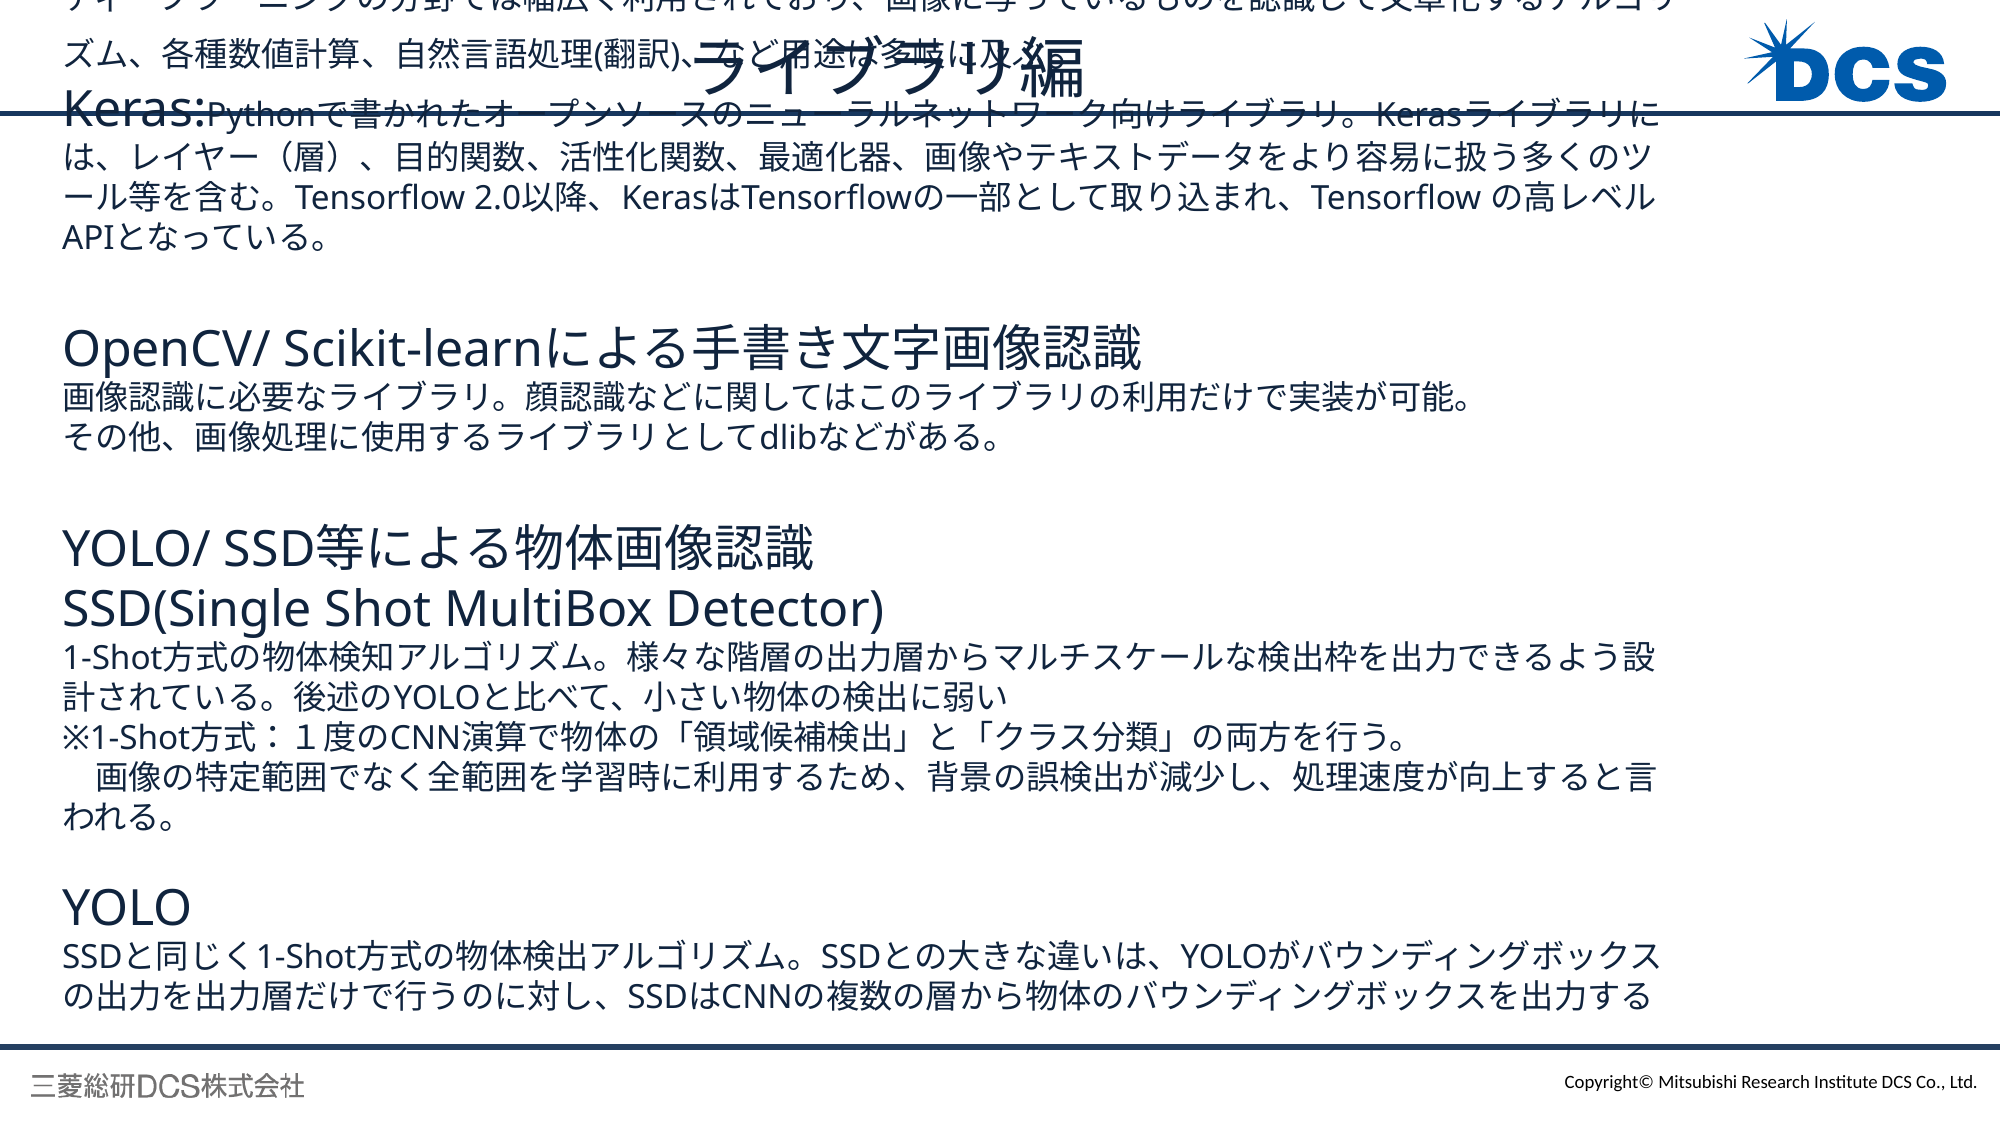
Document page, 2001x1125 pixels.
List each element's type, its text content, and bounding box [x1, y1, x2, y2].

title ライブラリ編 [1701, 14, 1713, 119]
title scikit-learnによる分類・回帰 scikit-learnはpython機械学習分野でよく使われるライブラリの1つで、scikit-learnはオープンソースであり、ドキュメントも豊富である。 scikit-learnでは大きく分けて分類、回帰、クラスタリング、次元削減といった4つのことができる。 Tensorflow/Kerasによる画像分類 Googleが開発しオープンソースで公開している機械学習に用いるためのソフトウェアライブラリ。 ディープラーニングの分野では幅広く利用されており、画像に写っているものを認識して文章化するアルゴリズム、各種数値計算、自然言語処理(翻訳)、など用途は多岐に及ぶ。 Keras:Pythonで書かれたオープンソースのニューラルネットワーク向けライブラリ。Kerasライブラリには、レイヤー（層）、目的関数、活性化関数、最適化器、画像やテキストデータをより容易に扱う多くのツール等を含む。Tensorflow 2.0以降、KerasはTensorflowの一部として取り込まれ、Tensorflow の高レベルAPIとなっている。 OpenCV/ Scikit-learnによる手書き文字画像認識 画像認識に必要なライブラリ。顔認識などに関してはこのライブラリの利用だけで実装が可能。 その他、画像処理に使用するライブラリとしてdlibなどがある。 YOLO/ SSD等による物体画像認識 SSD(Single Shot MultiBox Detector) 1-Shot方式の物体検知アルゴリズム。様々な階層の出力層からマルチスケールな検出枠を出力できるよう設計されている。後述のYOLOと比べて、小さい物体の検出に弱い ※1-Shot方式：１度のCNN演算で物体の「領域候補検出」と「クラス分類」の両方を行う。 画像の特定範囲でなく全範囲を学習時に利用するため、背景の誤検出が減少し、処理速度が向上すると言われる。 YOLO SSDと同じく1-Shot方式の物体検出アルゴリズム。SSDとの大きな違いは、YOLOがバウンディングボックスの出力を出力層だけで行うのに対し、SSDはCNNの複数の層から物体のバウンディングボックスを出力する [47, 0, 1701, 780]
picture [31, 1073, 304, 1098]
